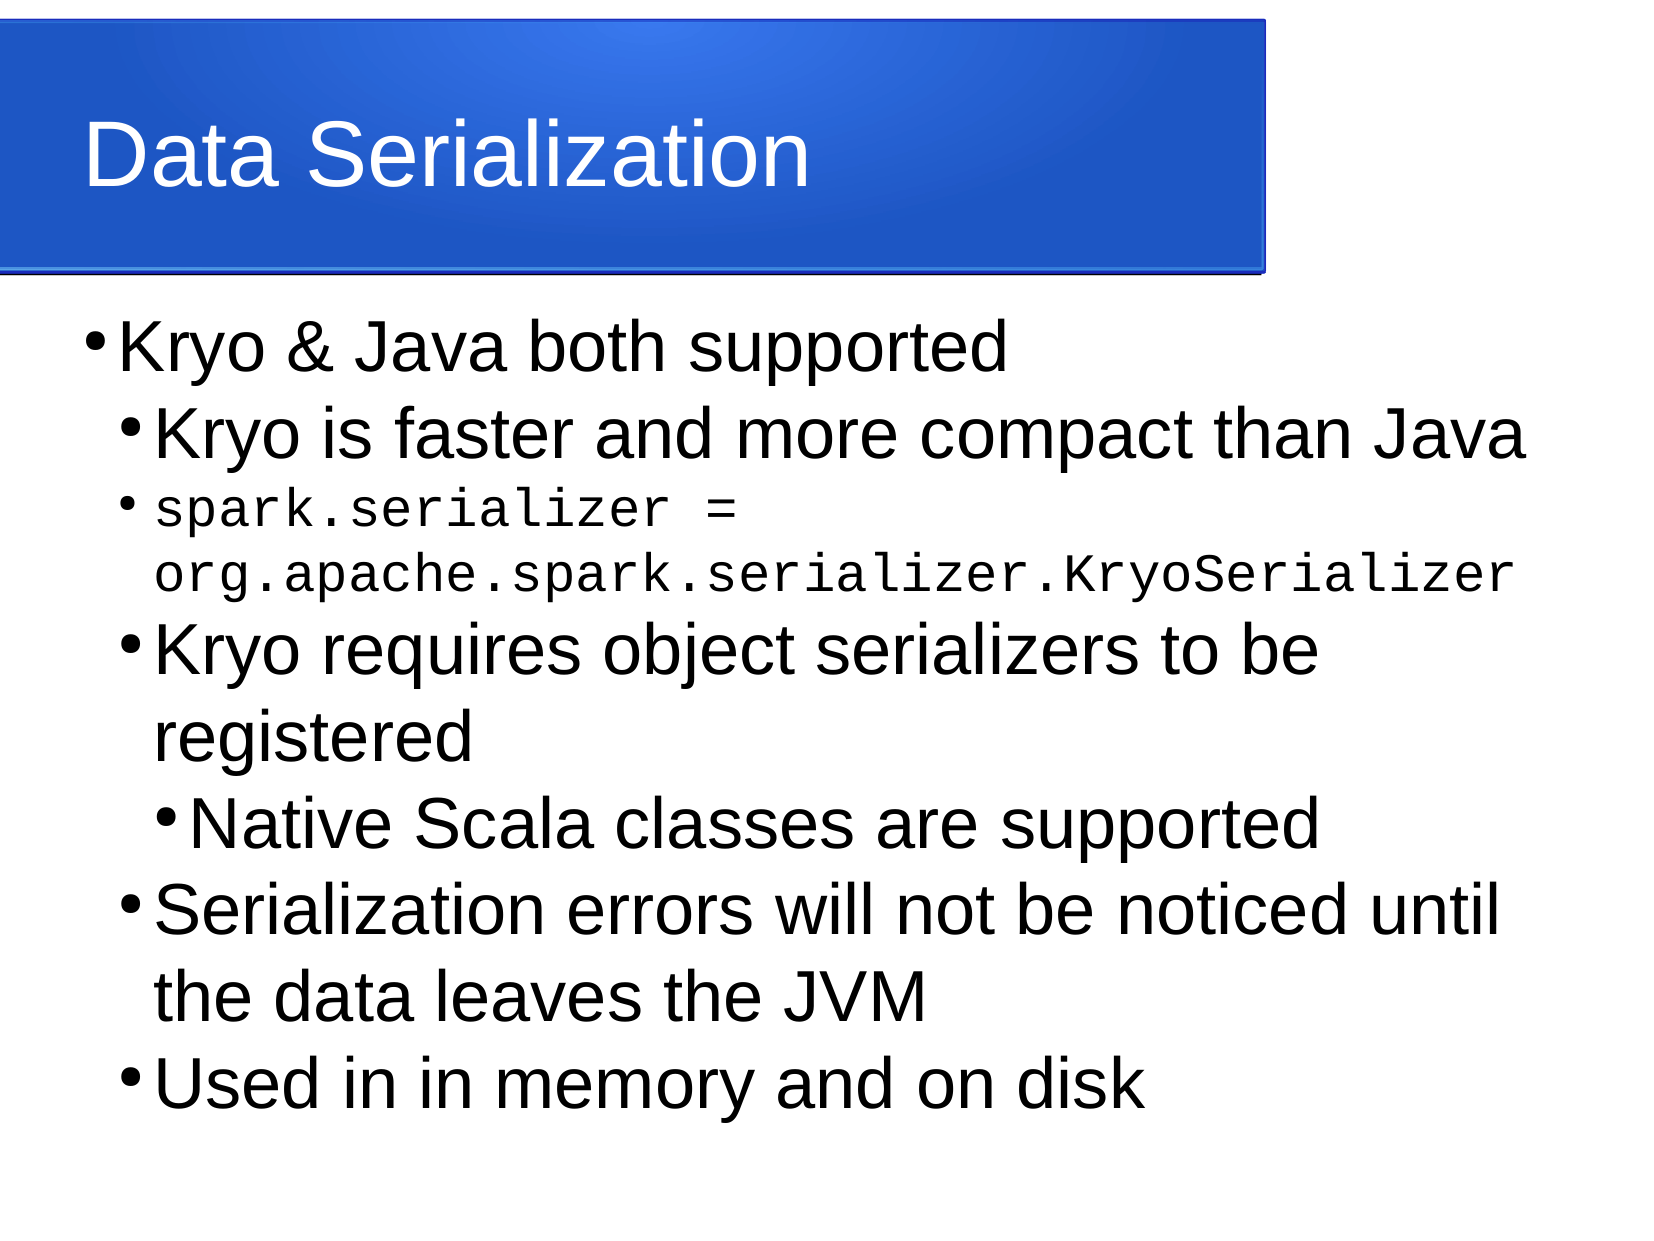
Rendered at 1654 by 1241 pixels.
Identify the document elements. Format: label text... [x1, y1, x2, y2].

picture [0, 17, 1269, 282]
text_box Kryo & Java both supported Kryo is faster and more compact than Java spark.serializer = org.apache.spark.serializer.KryoSerializer Kryo requires object serializers to be registered Native Scala classes are supported Serialization errors will not be noticed until the data leaves the JVM Used in in memory and on disk [82, 299, 1571, 1019]
text_box Data Serialization [82, 47, 1234, 252]
